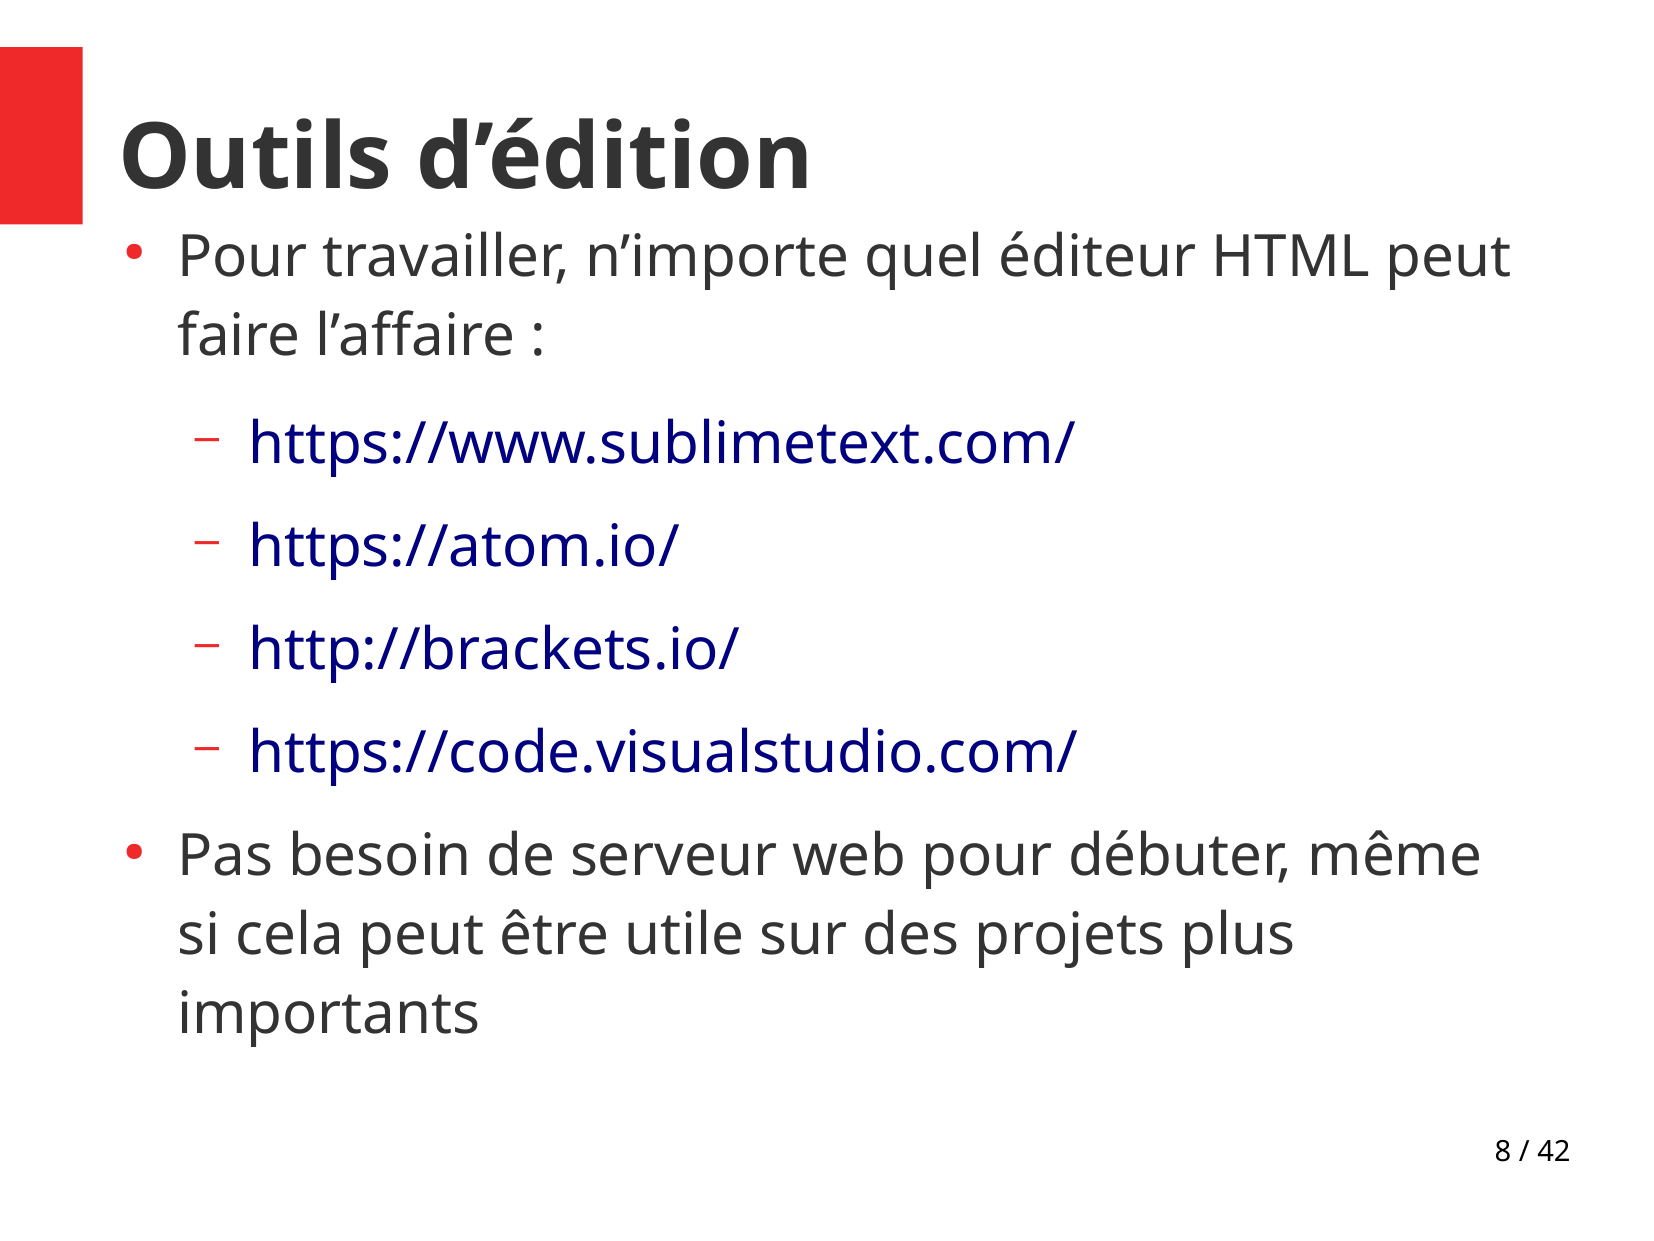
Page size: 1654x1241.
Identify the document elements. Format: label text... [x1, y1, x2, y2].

list Pour travailler, n’importe quel éditeur HTML peut faire l’affaire : https://www.sublimetext.com/ https://atom.io/ http://brackets.io/ https://code.visualstudio.com/ Pas besoin de serveur web pour débuter, même si cela peut être utile sur des projets plus importants [106, 213, 1524, 934]
title Outils d’édition [118, 49, 1571, 257]
